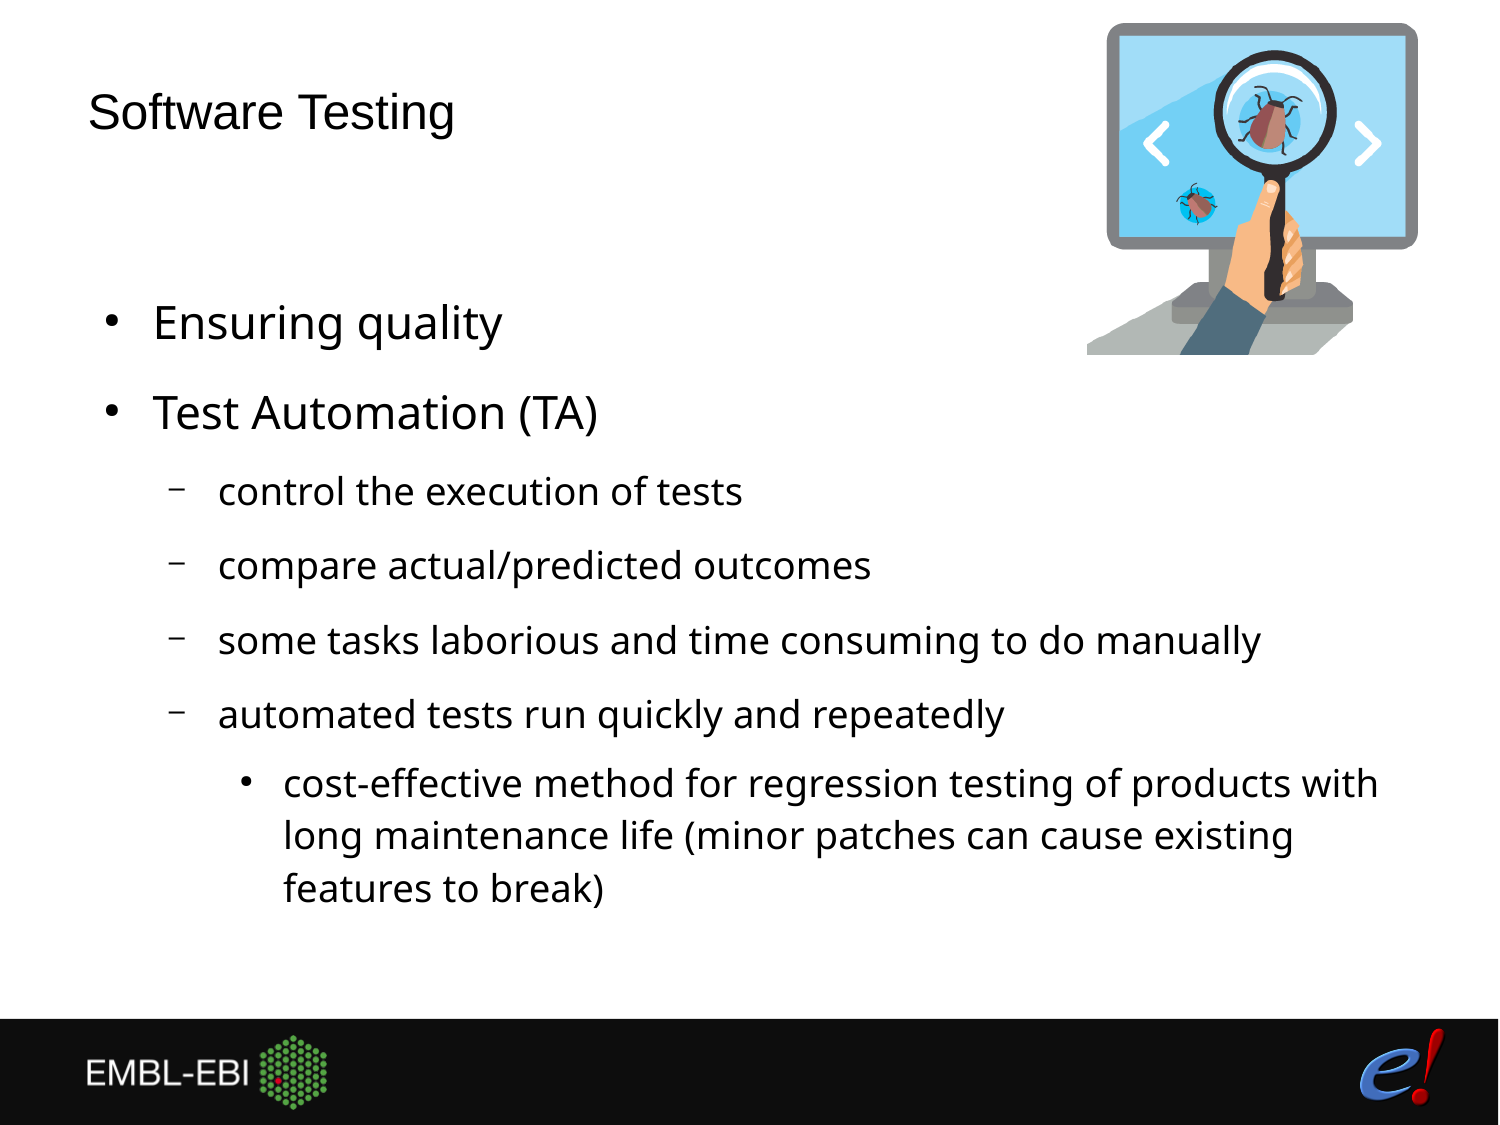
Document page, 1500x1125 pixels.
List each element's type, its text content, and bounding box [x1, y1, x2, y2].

picture [1023, 11, 1477, 355]
title Software Testing [87, 50, 1023, 175]
list Ensuring quality Test Automation (TA) control the execution of tests compare actual/predicted outcomes some tasks laborious and time consuming to do manually automated tests run quickly and repeatedly cost-effective method for regression testing of products with long maintenance life (minor patches can cause existing features to break) [87, 200, 1425, 914]
picture [87, 1035, 327, 1110]
picture [1357, 1026, 1448, 1112]
